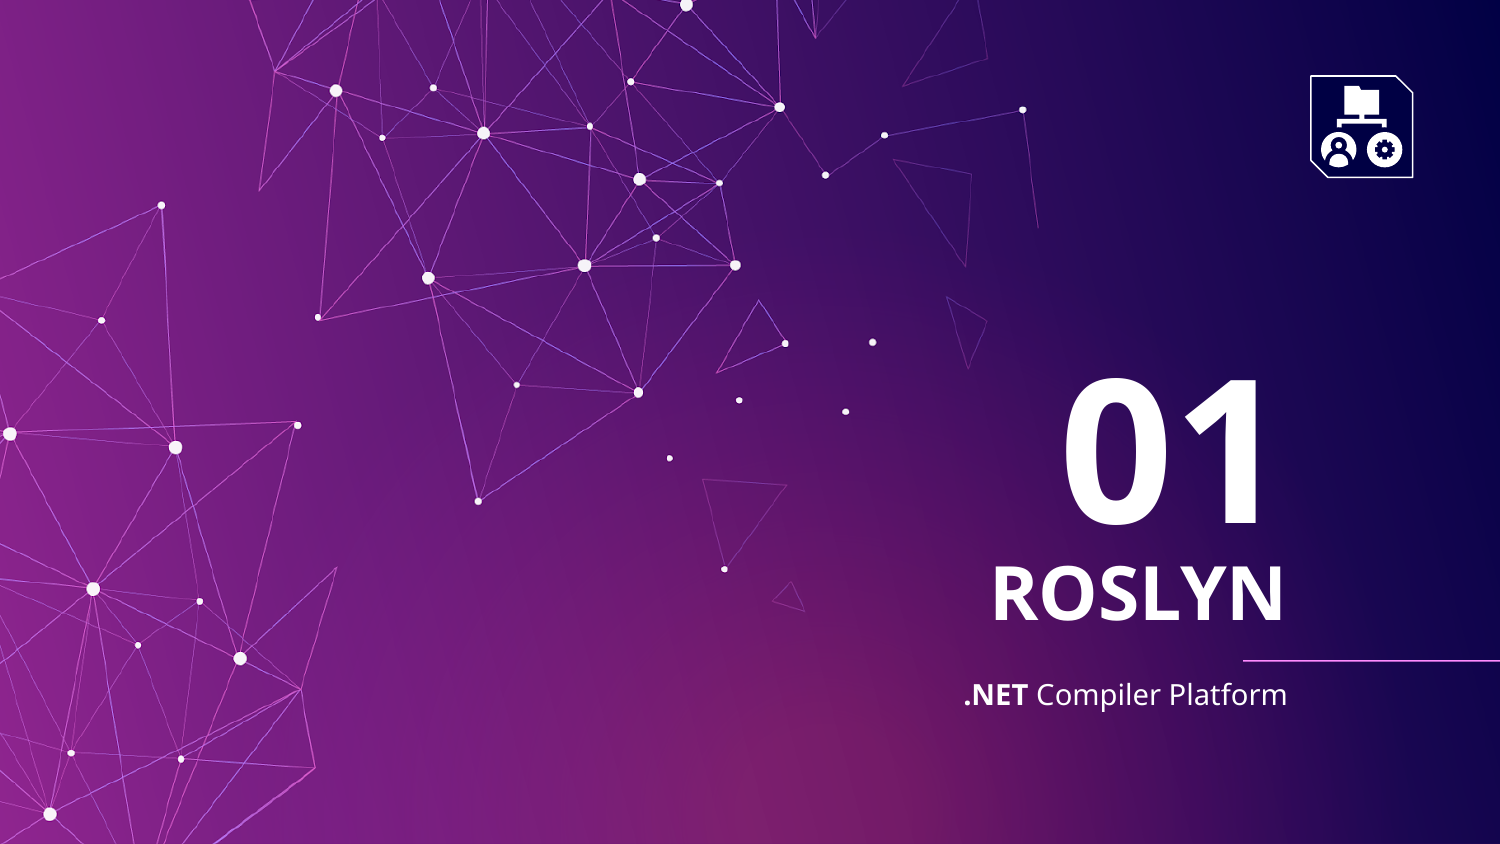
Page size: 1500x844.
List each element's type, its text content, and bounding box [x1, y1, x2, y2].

picture [0, 0, 1500, 844]
title ROSLYN [450, 432, 1304, 748]
subtitle .NET Compiler Platform [609, 661, 1303, 750]
text_box [1310, 76, 1413, 178]
title 01 [814, 381, 1304, 505]
